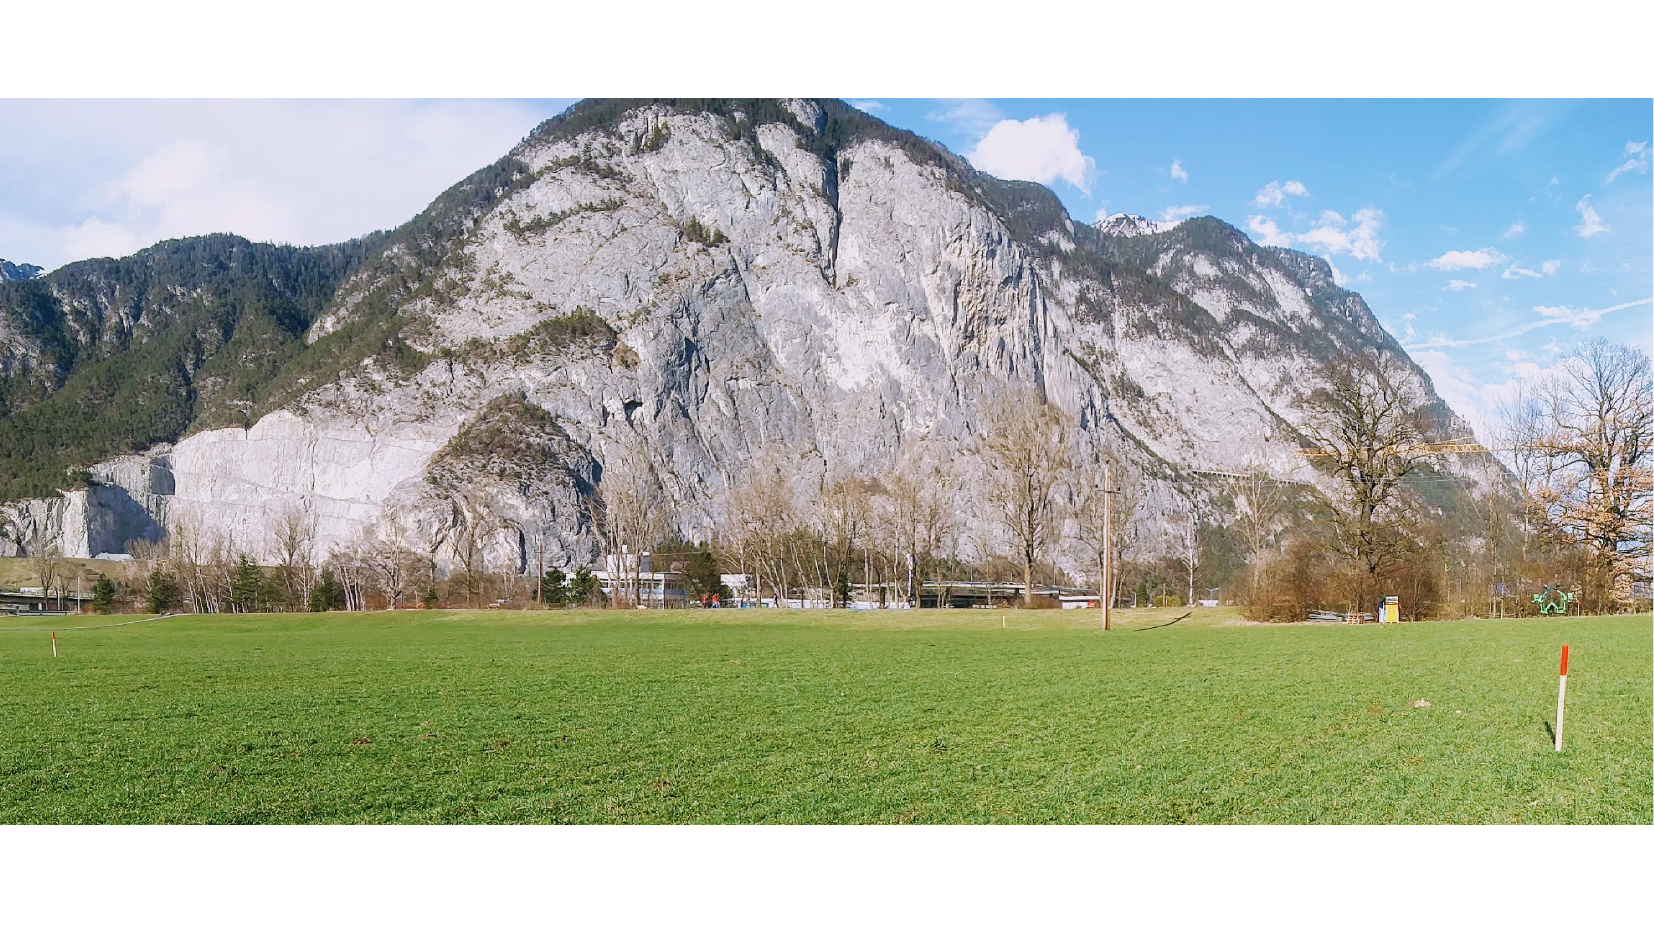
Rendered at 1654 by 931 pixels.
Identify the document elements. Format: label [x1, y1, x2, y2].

picture [0, 98, 1654, 825]
